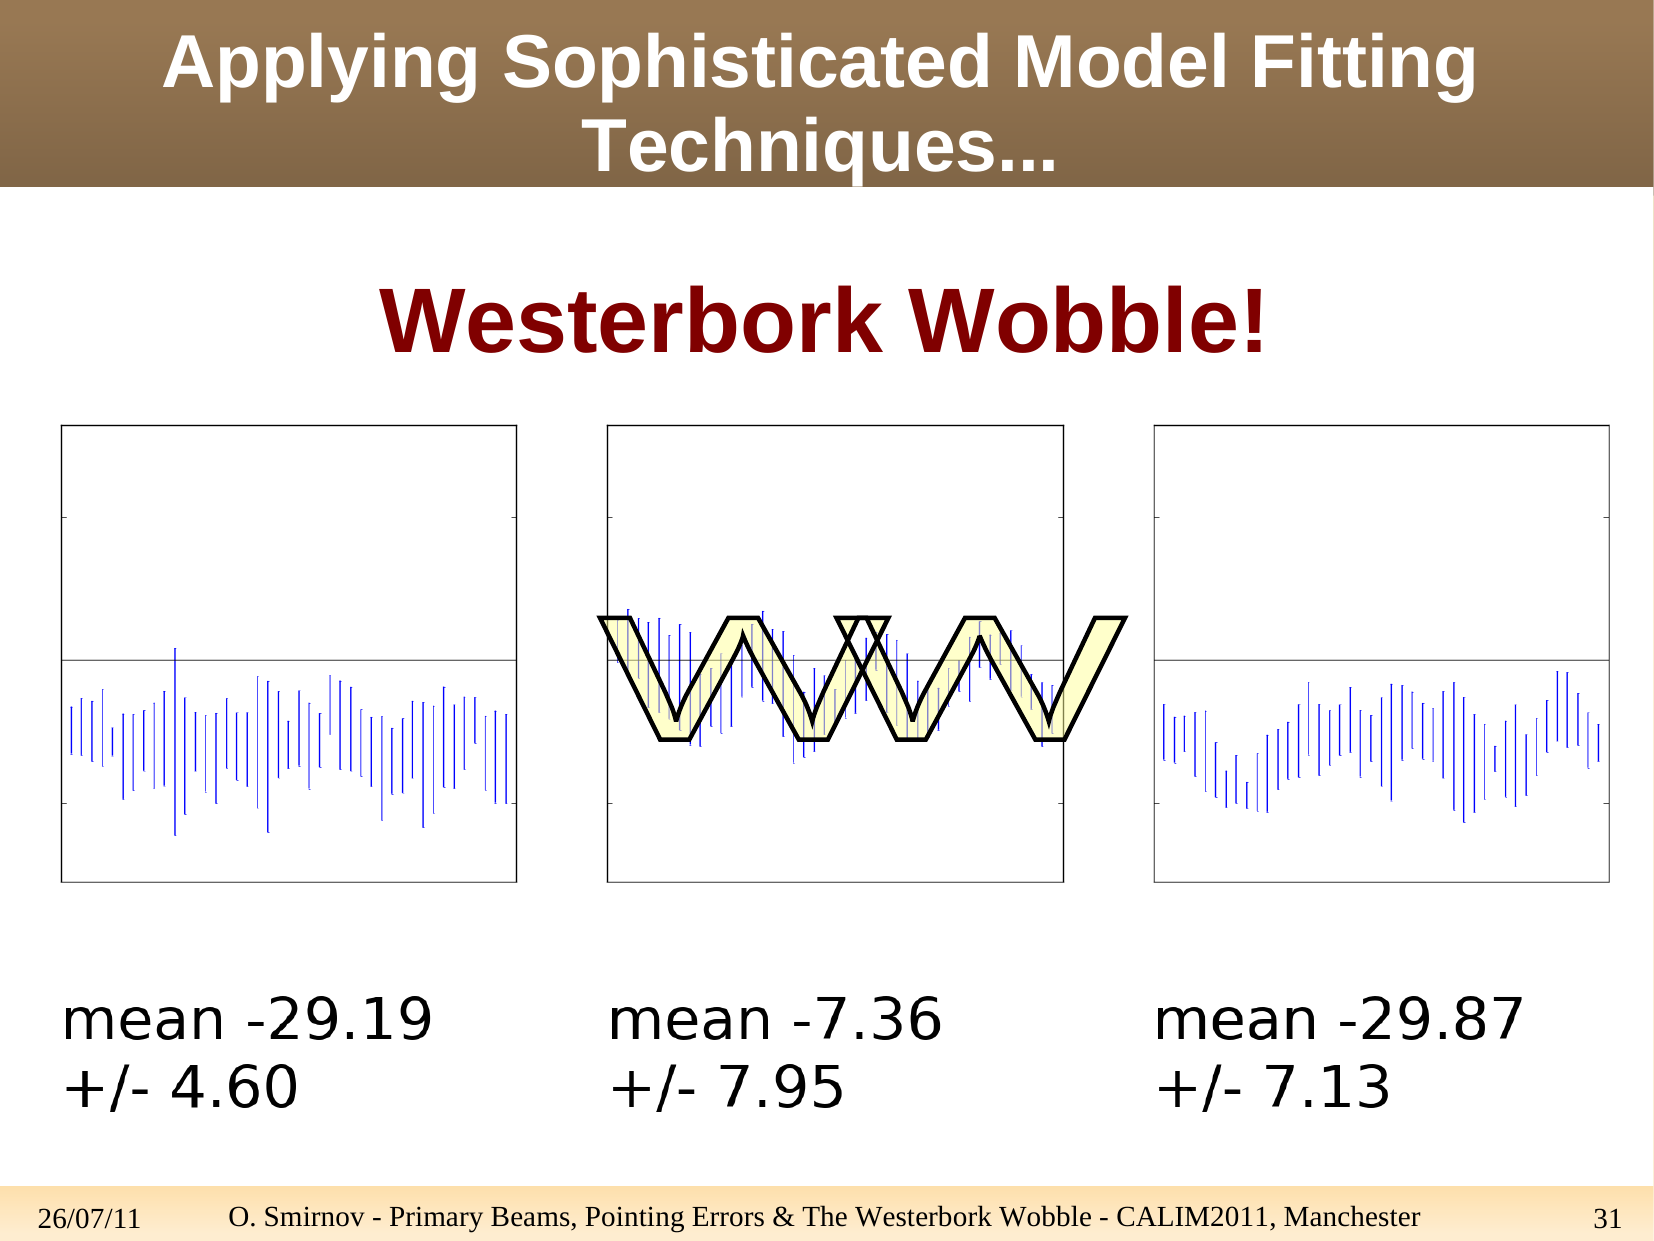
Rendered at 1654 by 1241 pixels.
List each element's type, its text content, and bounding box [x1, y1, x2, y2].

text_box WW [600, 617, 1126, 740]
text_box Westerbork Wobble! [262, 262, 1388, 385]
title Applying Sophisticated Model Fitting Techniques... [76, 7, 1565, 187]
picture [0, 0, 1654, 1241]
